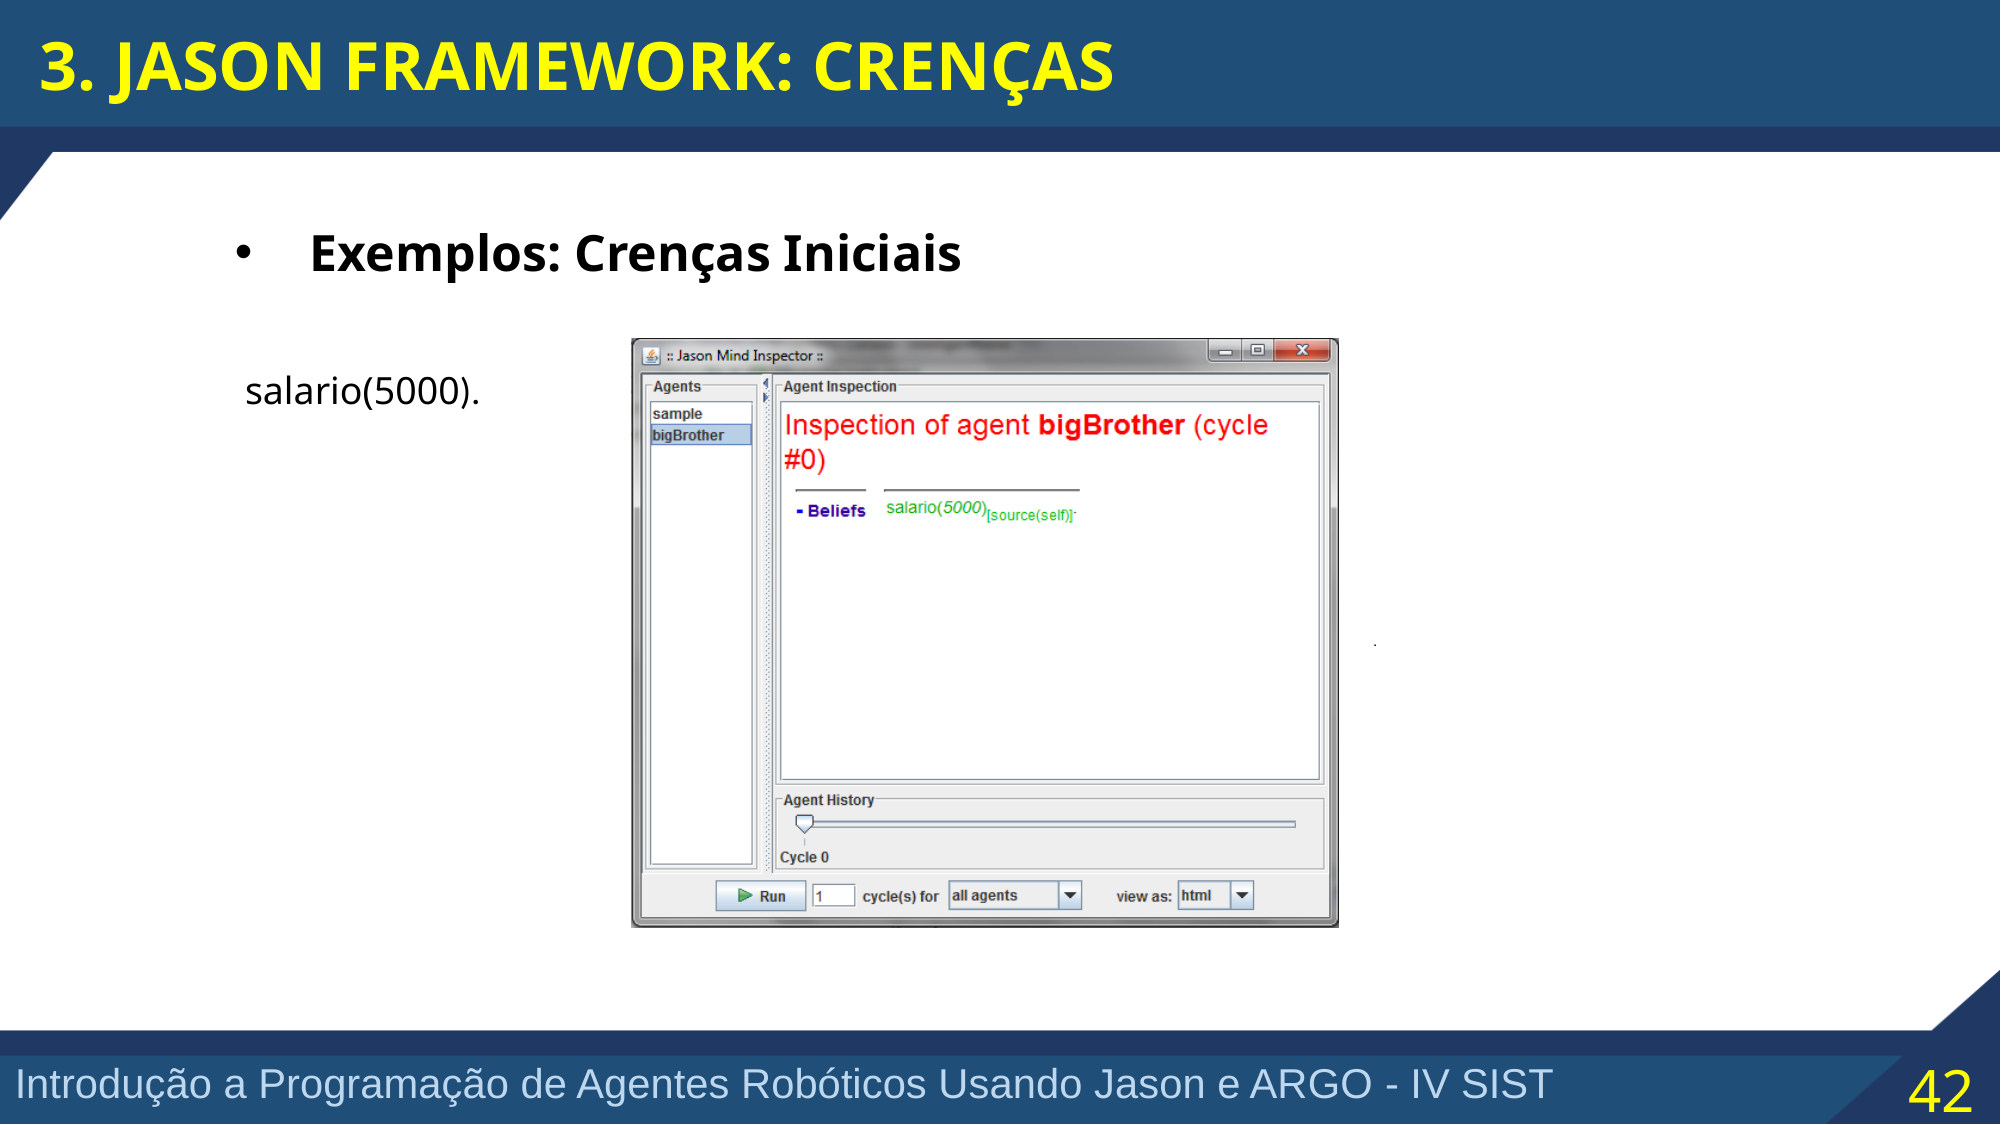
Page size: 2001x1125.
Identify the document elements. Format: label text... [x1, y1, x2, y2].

text_box salario(5000). [230, 360, 587, 420]
picture [0, 0, 2000, 1124]
text_box 3. JASON FRAMEWORK: CRENÇAS [24, 16, 2000, 112]
text_box Exemplos: Crenças Iniciais [220, 214, 1496, 290]
